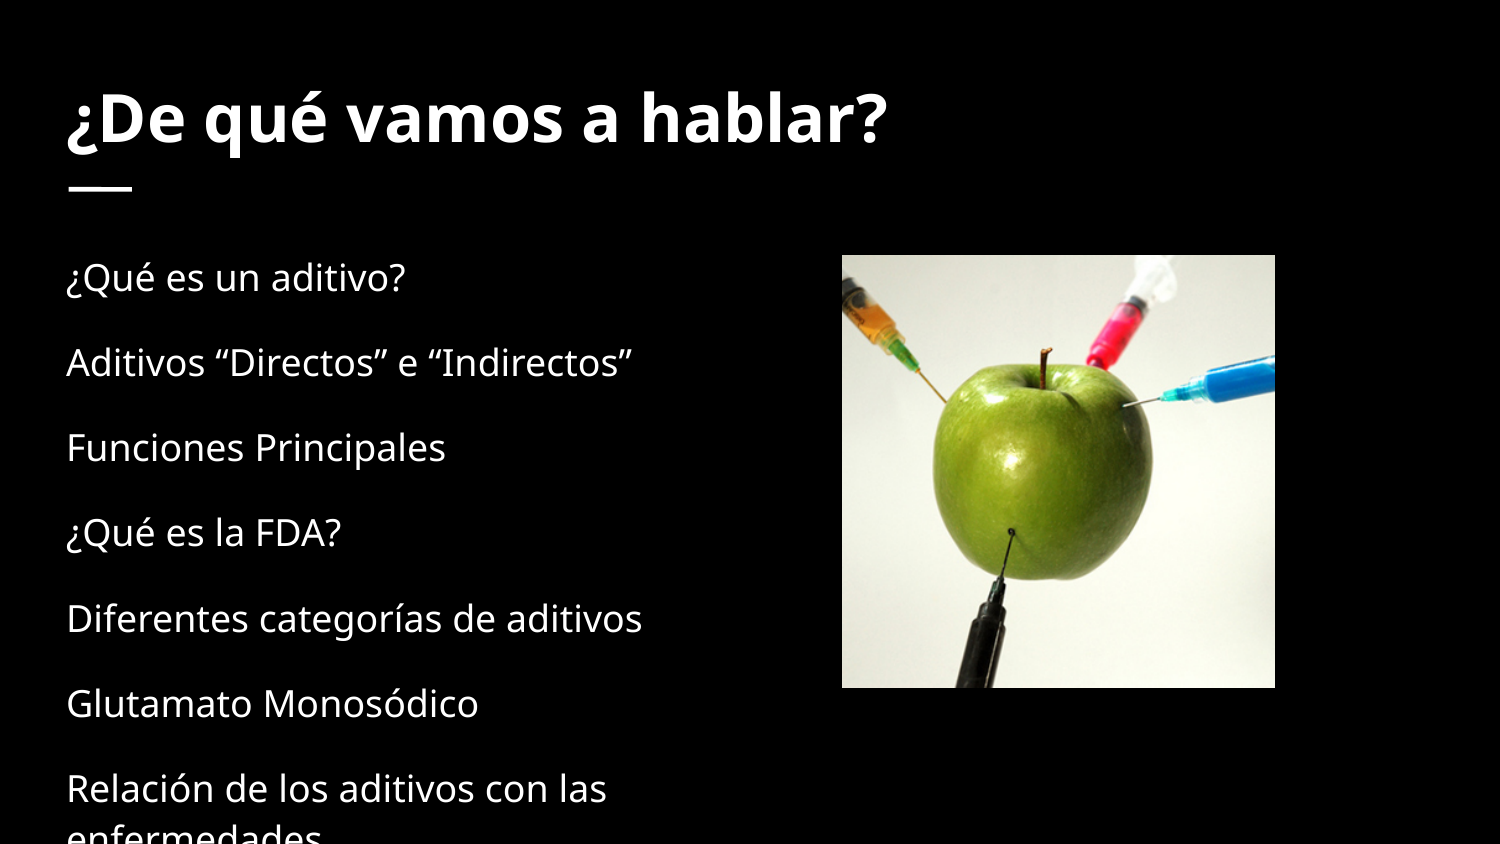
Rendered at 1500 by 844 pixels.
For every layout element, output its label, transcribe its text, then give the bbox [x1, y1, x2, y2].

list ¿Qué es un aditivo? Aditivos “Directos” e “Indirectos” Funciones Principales ¿Qué es la FDA? Diferentes categorías de aditivos Glutamato Monosódico Relación de los aditivos con las enfermedades [51, 232, 708, 750]
title ¿De qué vamos a hablar? [51, 61, 1449, 167]
picture [842, 255, 1275, 688]
